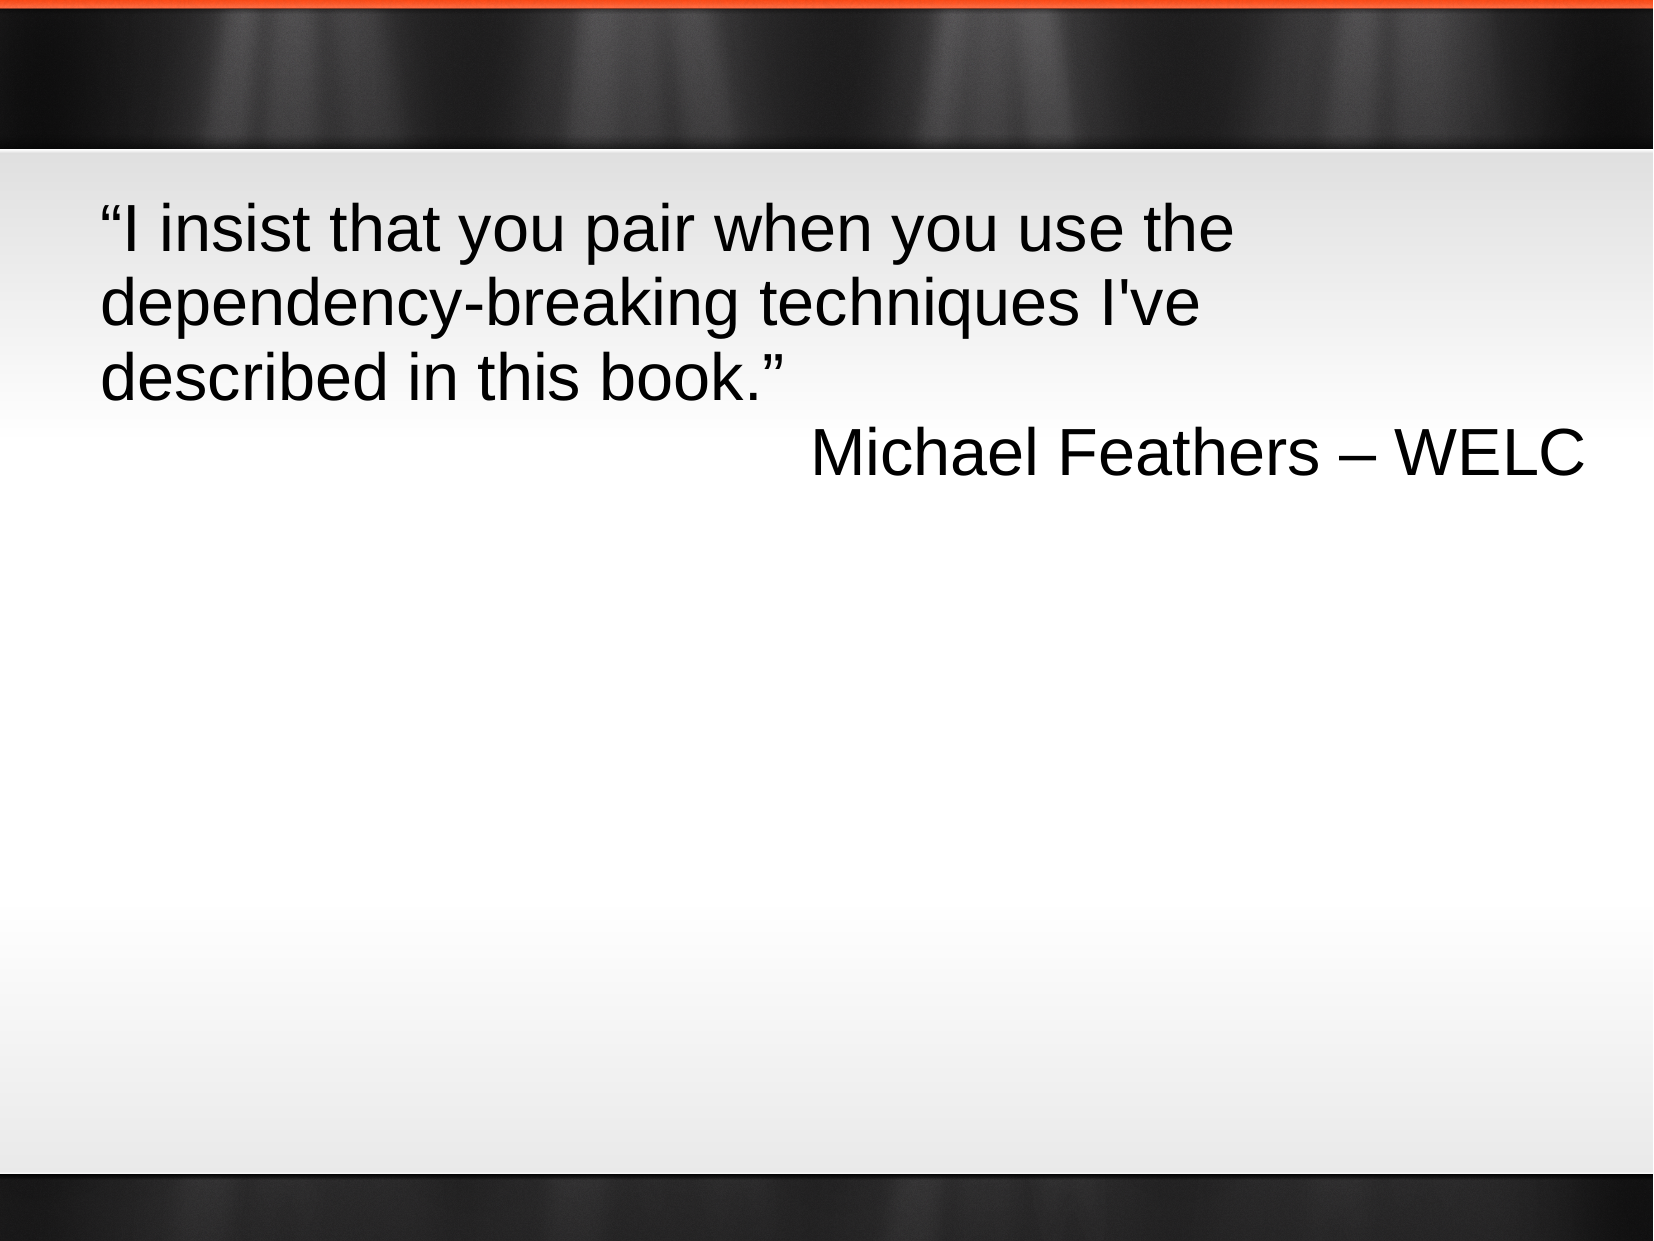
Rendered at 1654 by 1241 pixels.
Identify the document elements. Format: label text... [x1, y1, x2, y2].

subtitle “I insist that you pair when you use the dependency-breaking techniques I've described in this book.” Michael Feathers – WELC [100, 6, 1588, 1125]
picture [0, 0, 1653, 1241]
